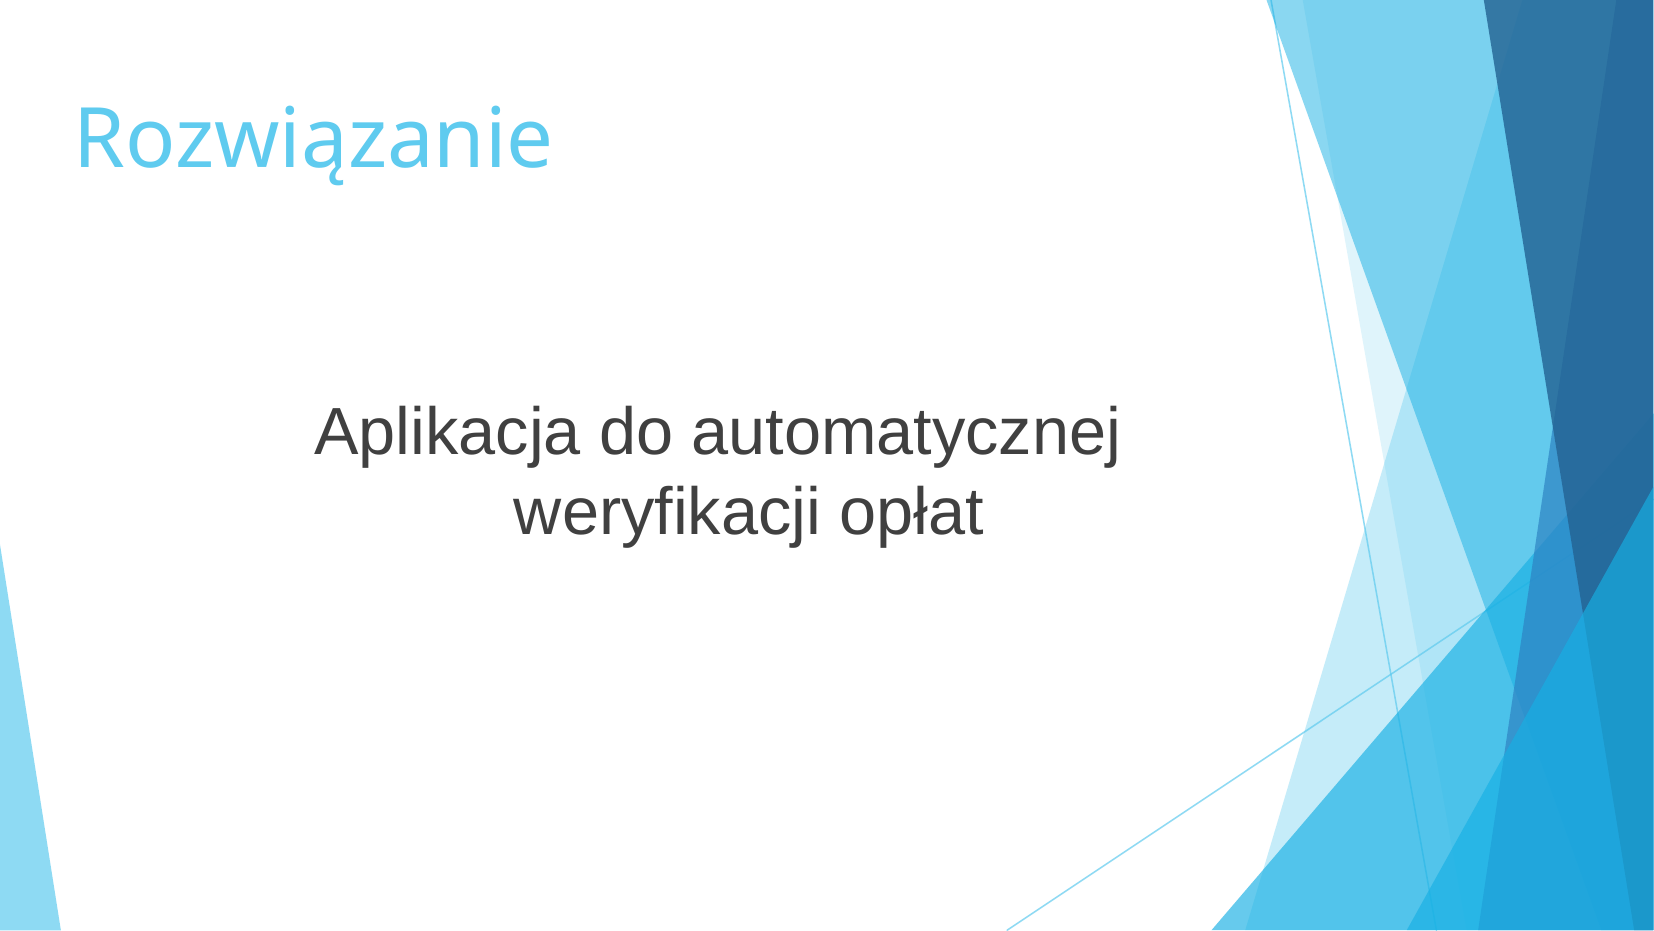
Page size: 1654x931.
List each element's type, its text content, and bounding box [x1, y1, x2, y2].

subtitle Aplikacja do automatycznej weryfikacji opłat [0, 295, 1447, 835]
title Rozwiązanie [0, 76, 1489, 233]
